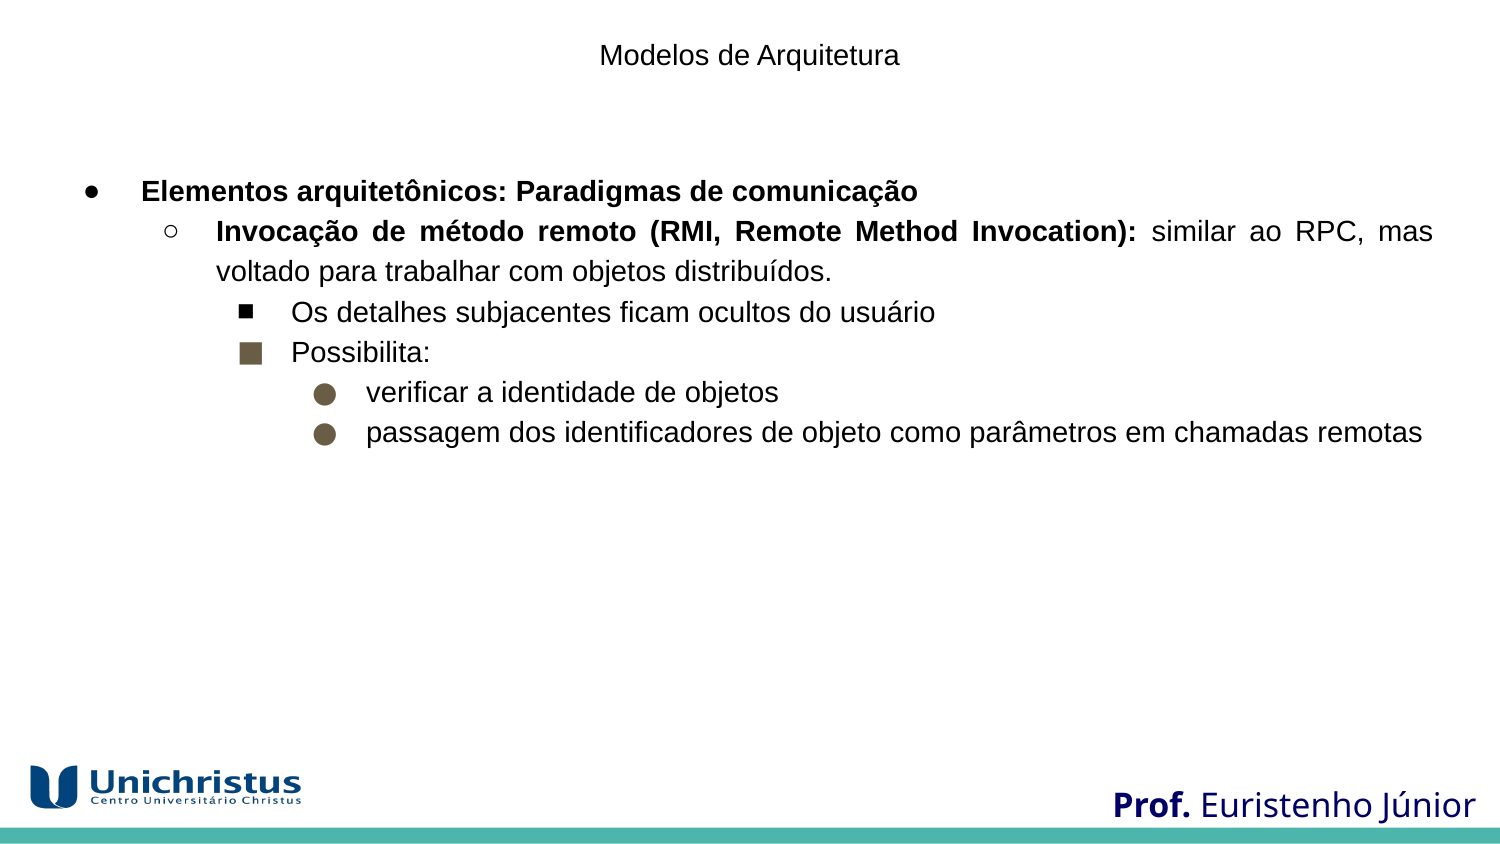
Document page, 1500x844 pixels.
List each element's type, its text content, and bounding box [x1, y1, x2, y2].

text_box Prof. Euristenho Júnior [1097, 773, 1494, 829]
list Elementos arquitetônicos: Paradigmas de comunicação Invocação de método remoto (RMI, Remote Method Invocation): similar ao RPC, mas voltado para trabalhar com objetos distribuídos. Os detalhes subjacentes ficam ocultos do usuário Possibilita: verificar a identidade de objetos passagem dos identificadores de objeto como parâmetros em chamadas remotas [51, 152, 1449, 750]
title Modelos de Arquitetura [51, 20, 1449, 137]
picture [26, 763, 305, 810]
